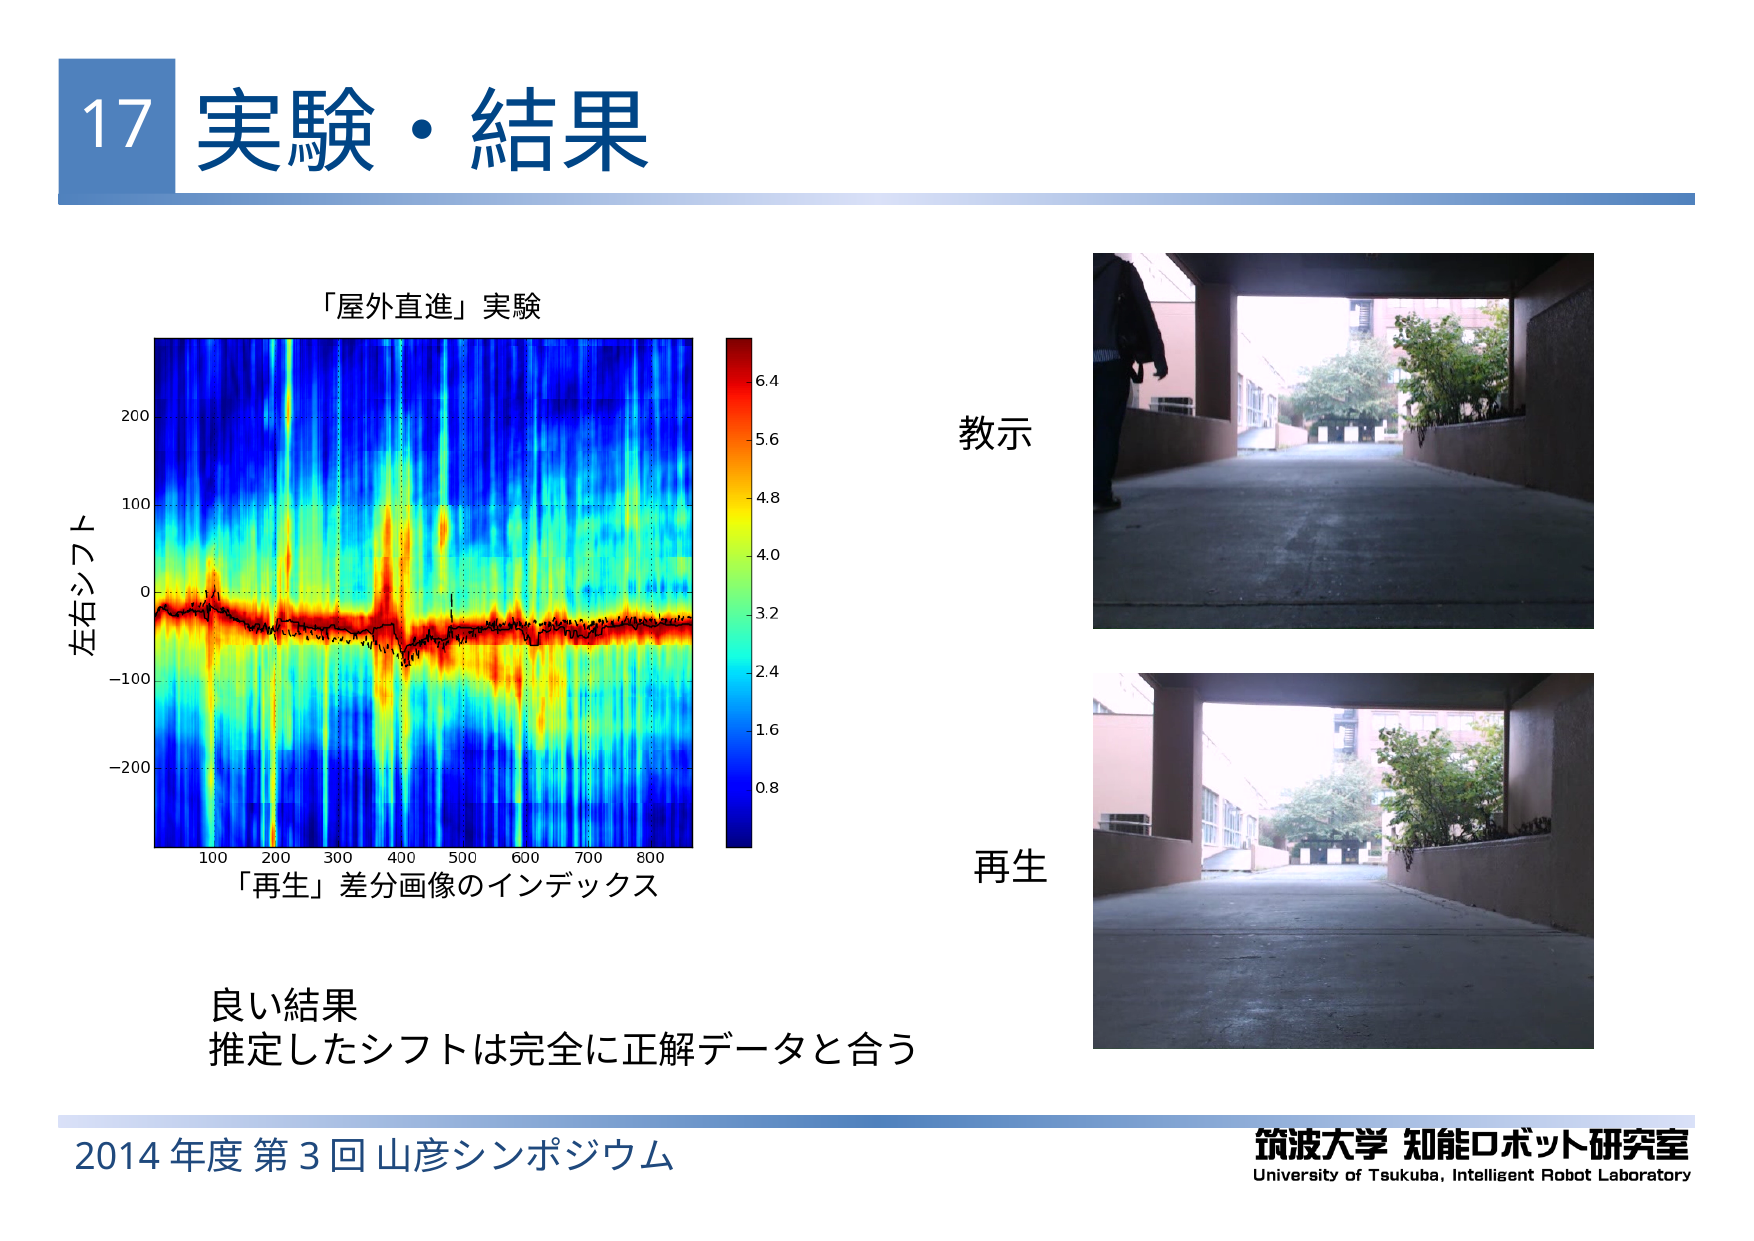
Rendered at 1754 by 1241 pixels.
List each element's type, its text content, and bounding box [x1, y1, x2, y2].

text_box 「屋外直進」実験 [289, 283, 560, 332]
picture [1252, 1127, 1691, 1182]
picture [1093, 253, 1594, 629]
text_box 教示 [943, 404, 1049, 464]
text_box 再生 [958, 838, 1064, 898]
text_box 左右シフト [58, 496, 108, 673]
text_box 良い結果 推定したシフトは完全に正解データと合う [193, 977, 936, 1081]
picture [1093, 673, 1594, 1049]
text_box 「再生」差分画像のインデックス [207, 862, 677, 910]
picture [92, 321, 843, 885]
title 実験・結果 [193, 61, 1651, 205]
